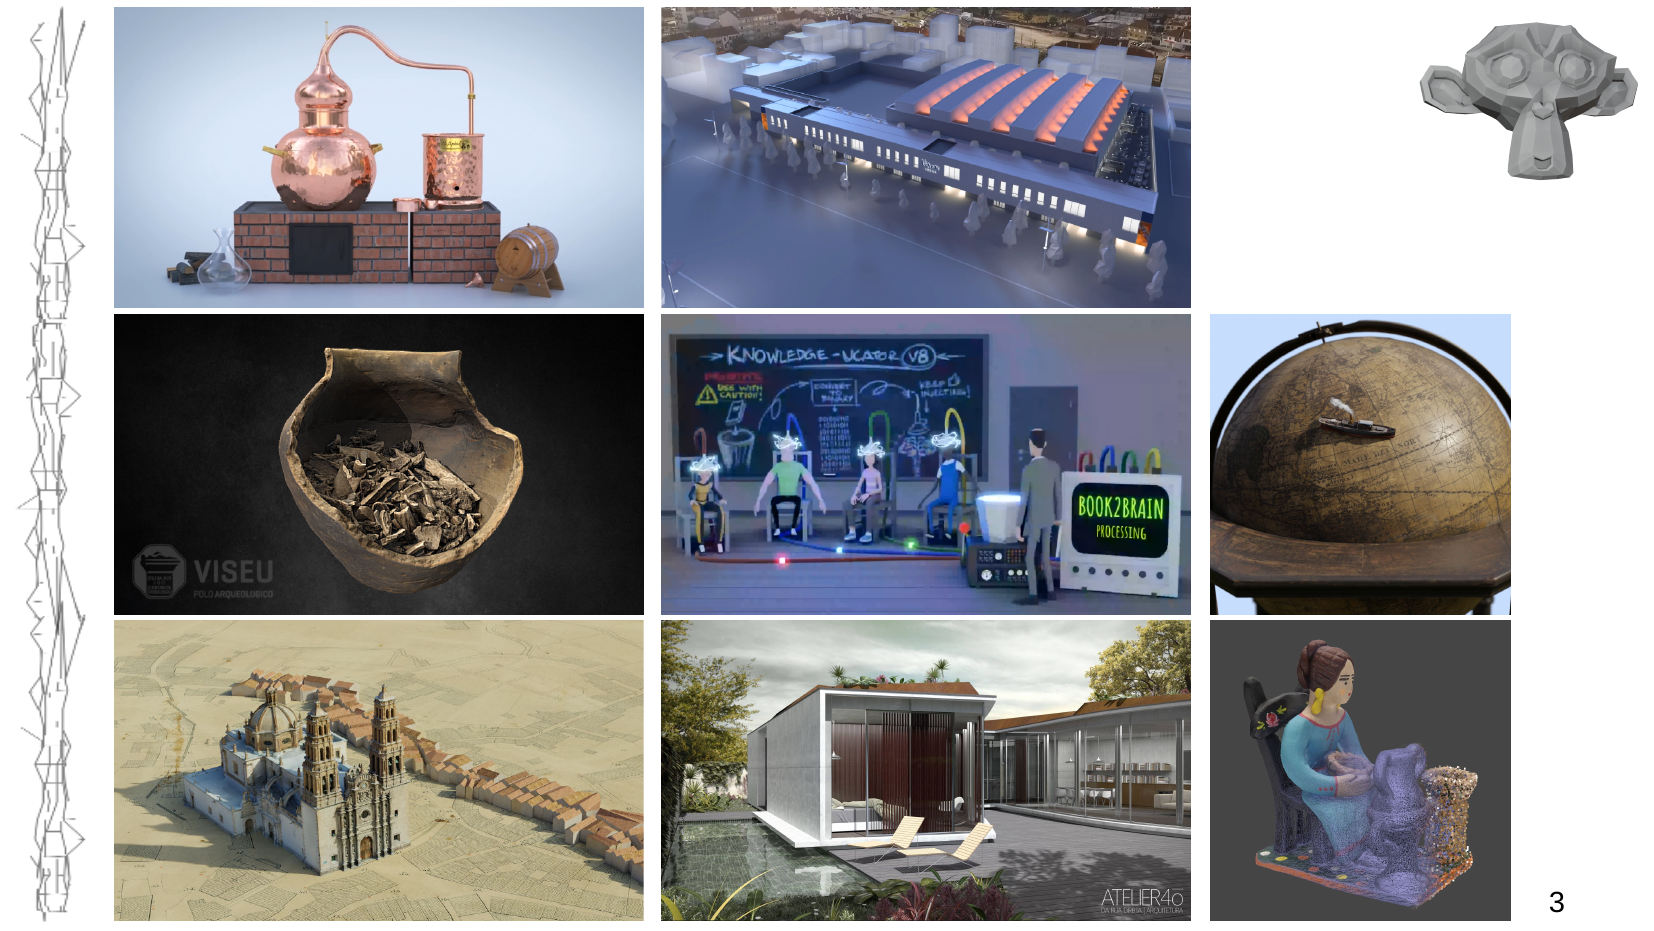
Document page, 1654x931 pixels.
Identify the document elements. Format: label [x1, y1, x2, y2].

picture [114, 314, 644, 615]
picture [114, 620, 644, 921]
picture [114, 7, 644, 308]
picture [1210, 314, 1511, 615]
picture [1411, 11, 1645, 189]
picture [661, 7, 1191, 308]
picture [661, 620, 1191, 921]
picture [661, 314, 1191, 615]
picture [1210, 620, 1511, 921]
